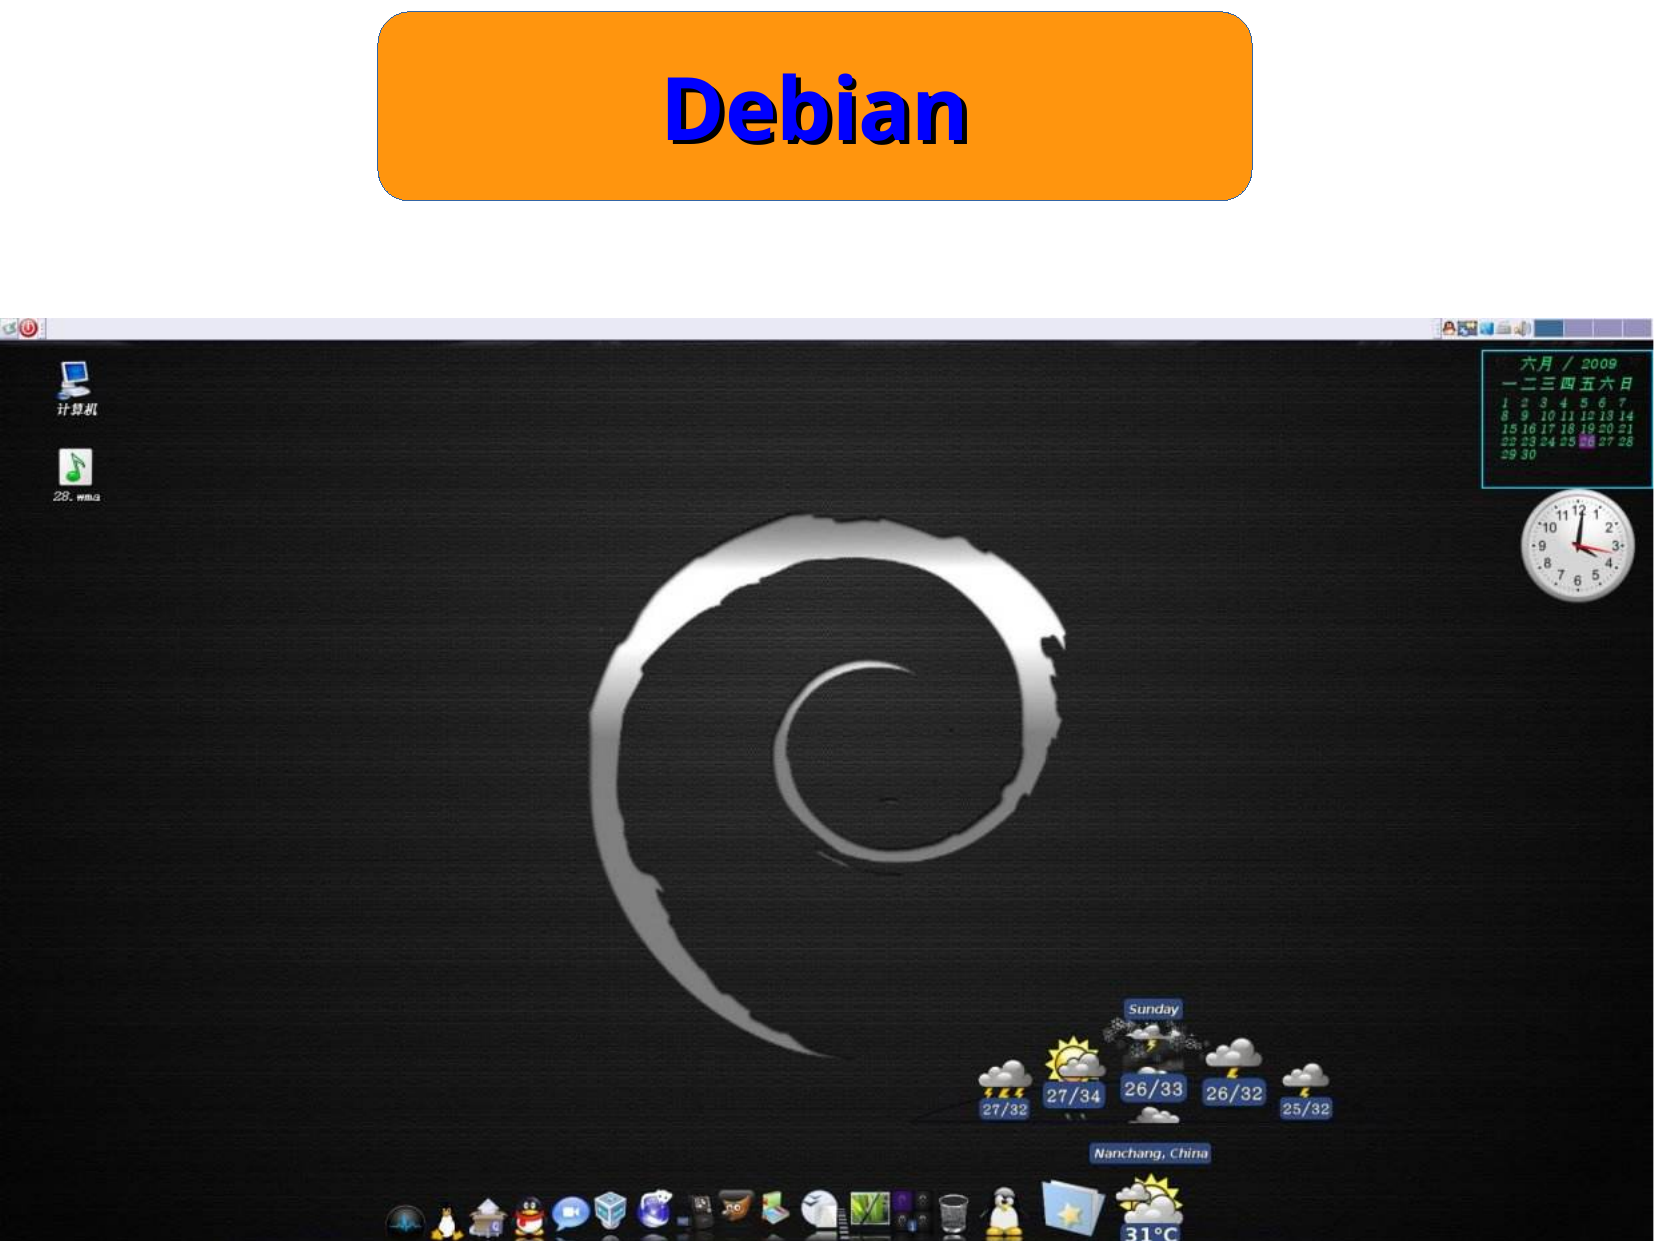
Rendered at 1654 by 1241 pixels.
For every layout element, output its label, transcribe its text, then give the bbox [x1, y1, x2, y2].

picture [0, 318, 1654, 1241]
text_box Debian [377, 11, 1253, 201]
